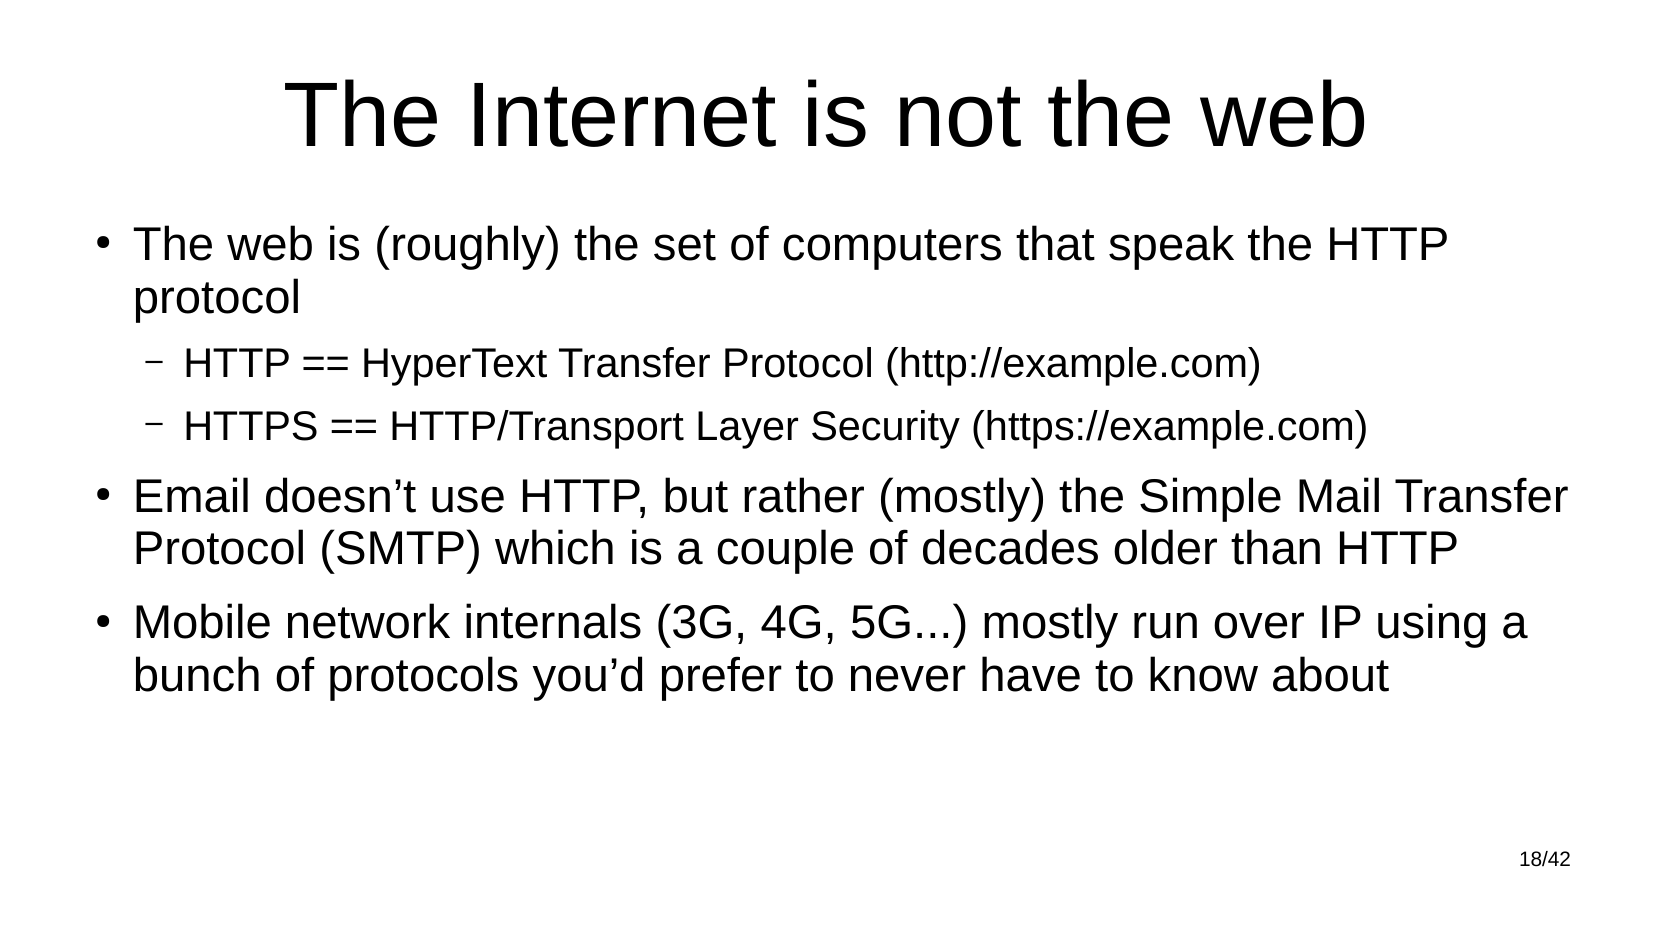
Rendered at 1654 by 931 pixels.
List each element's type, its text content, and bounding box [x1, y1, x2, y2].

list The web is (roughly) the set of computers that speak the HTTP protocol HTTP == HyperText Transfer Protocol (http://example.com) HTTPS == HTTP/Transport Layer Security (https://example.com) Email doesn’t use HTTP, but rather (mostly) the Simple Mail Transfer Protocol (SMTP) which is a couple of decades older than HTTP Mobile network internals (3G, 4G, 5G...) mostly run over IP using a bunch of protocols you’d prefer to never have to know about [82, 217, 1571, 758]
title The Internet is not the web [82, 37, 1571, 193]
